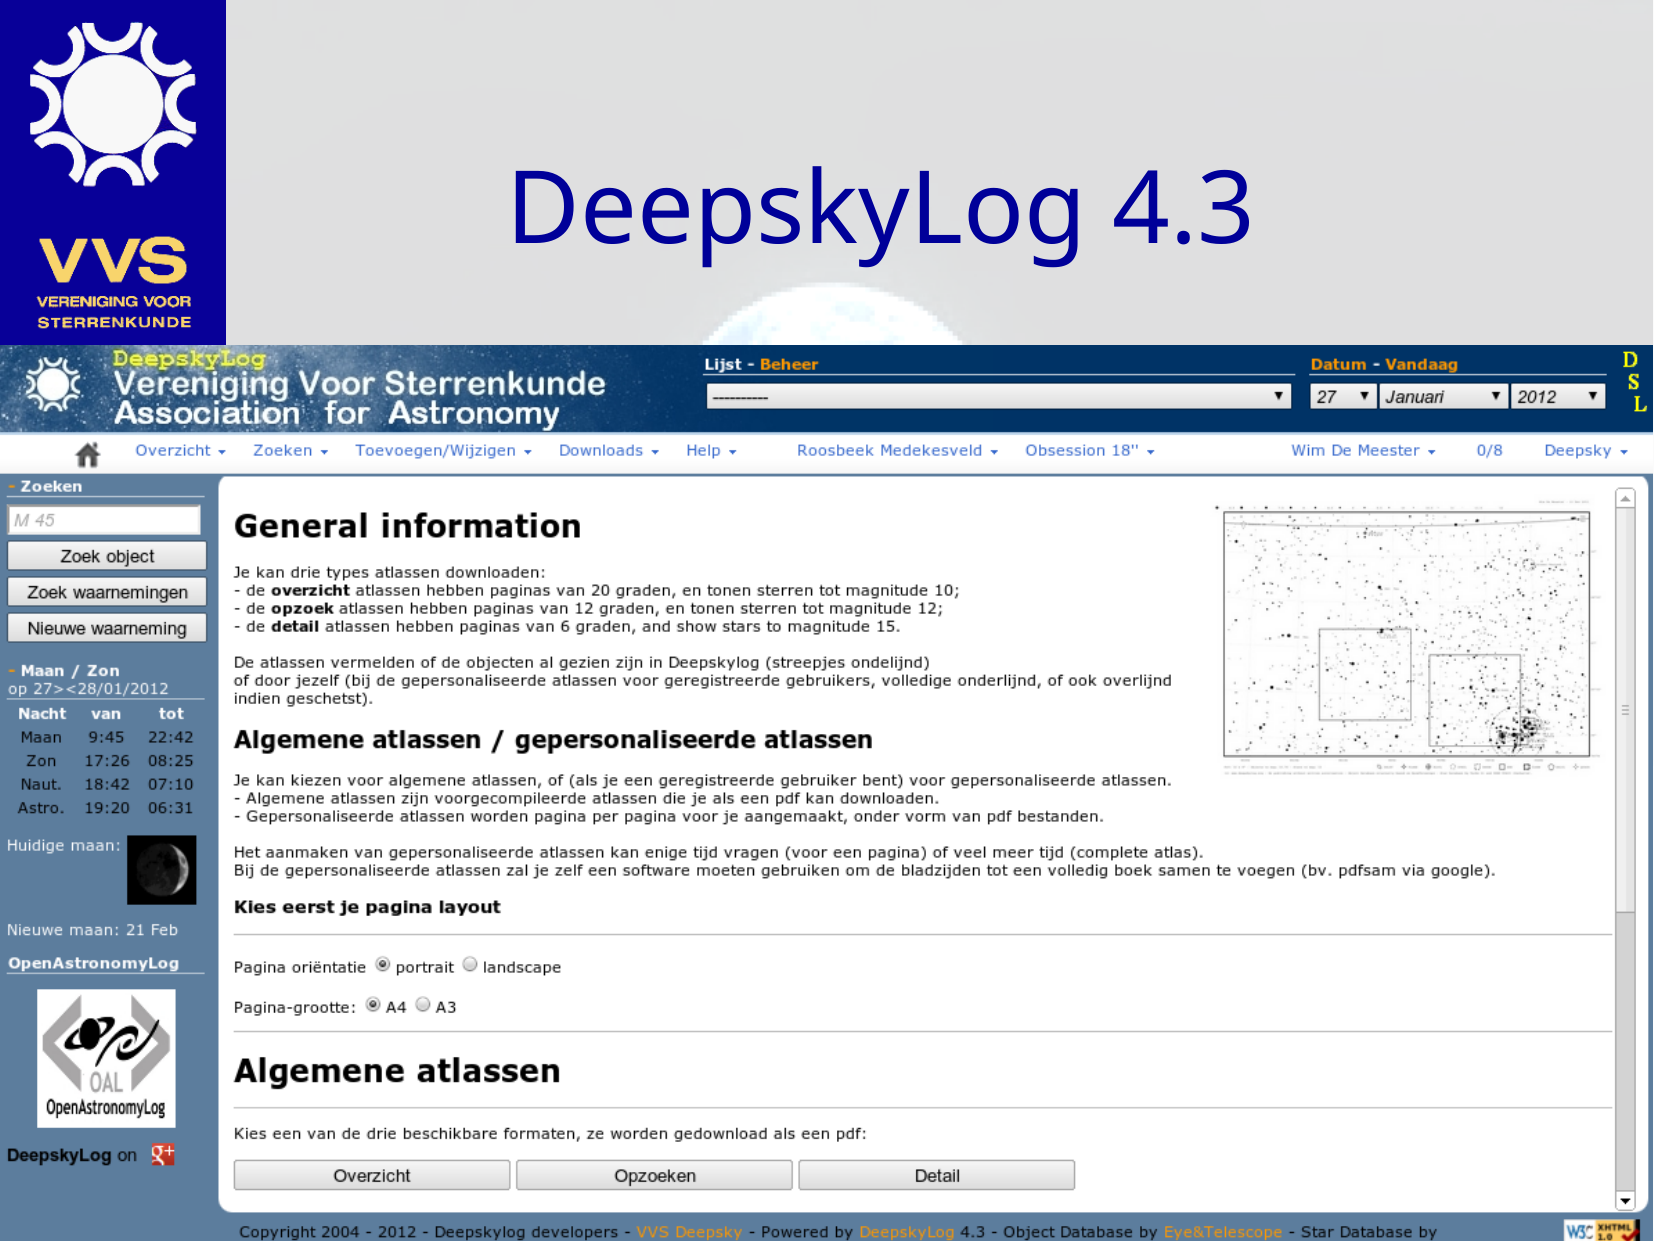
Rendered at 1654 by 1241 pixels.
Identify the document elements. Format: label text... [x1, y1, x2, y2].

title DeepskyLog 4.3 [341, 66, 1420, 342]
picture [0, 0, 1653, 1241]
